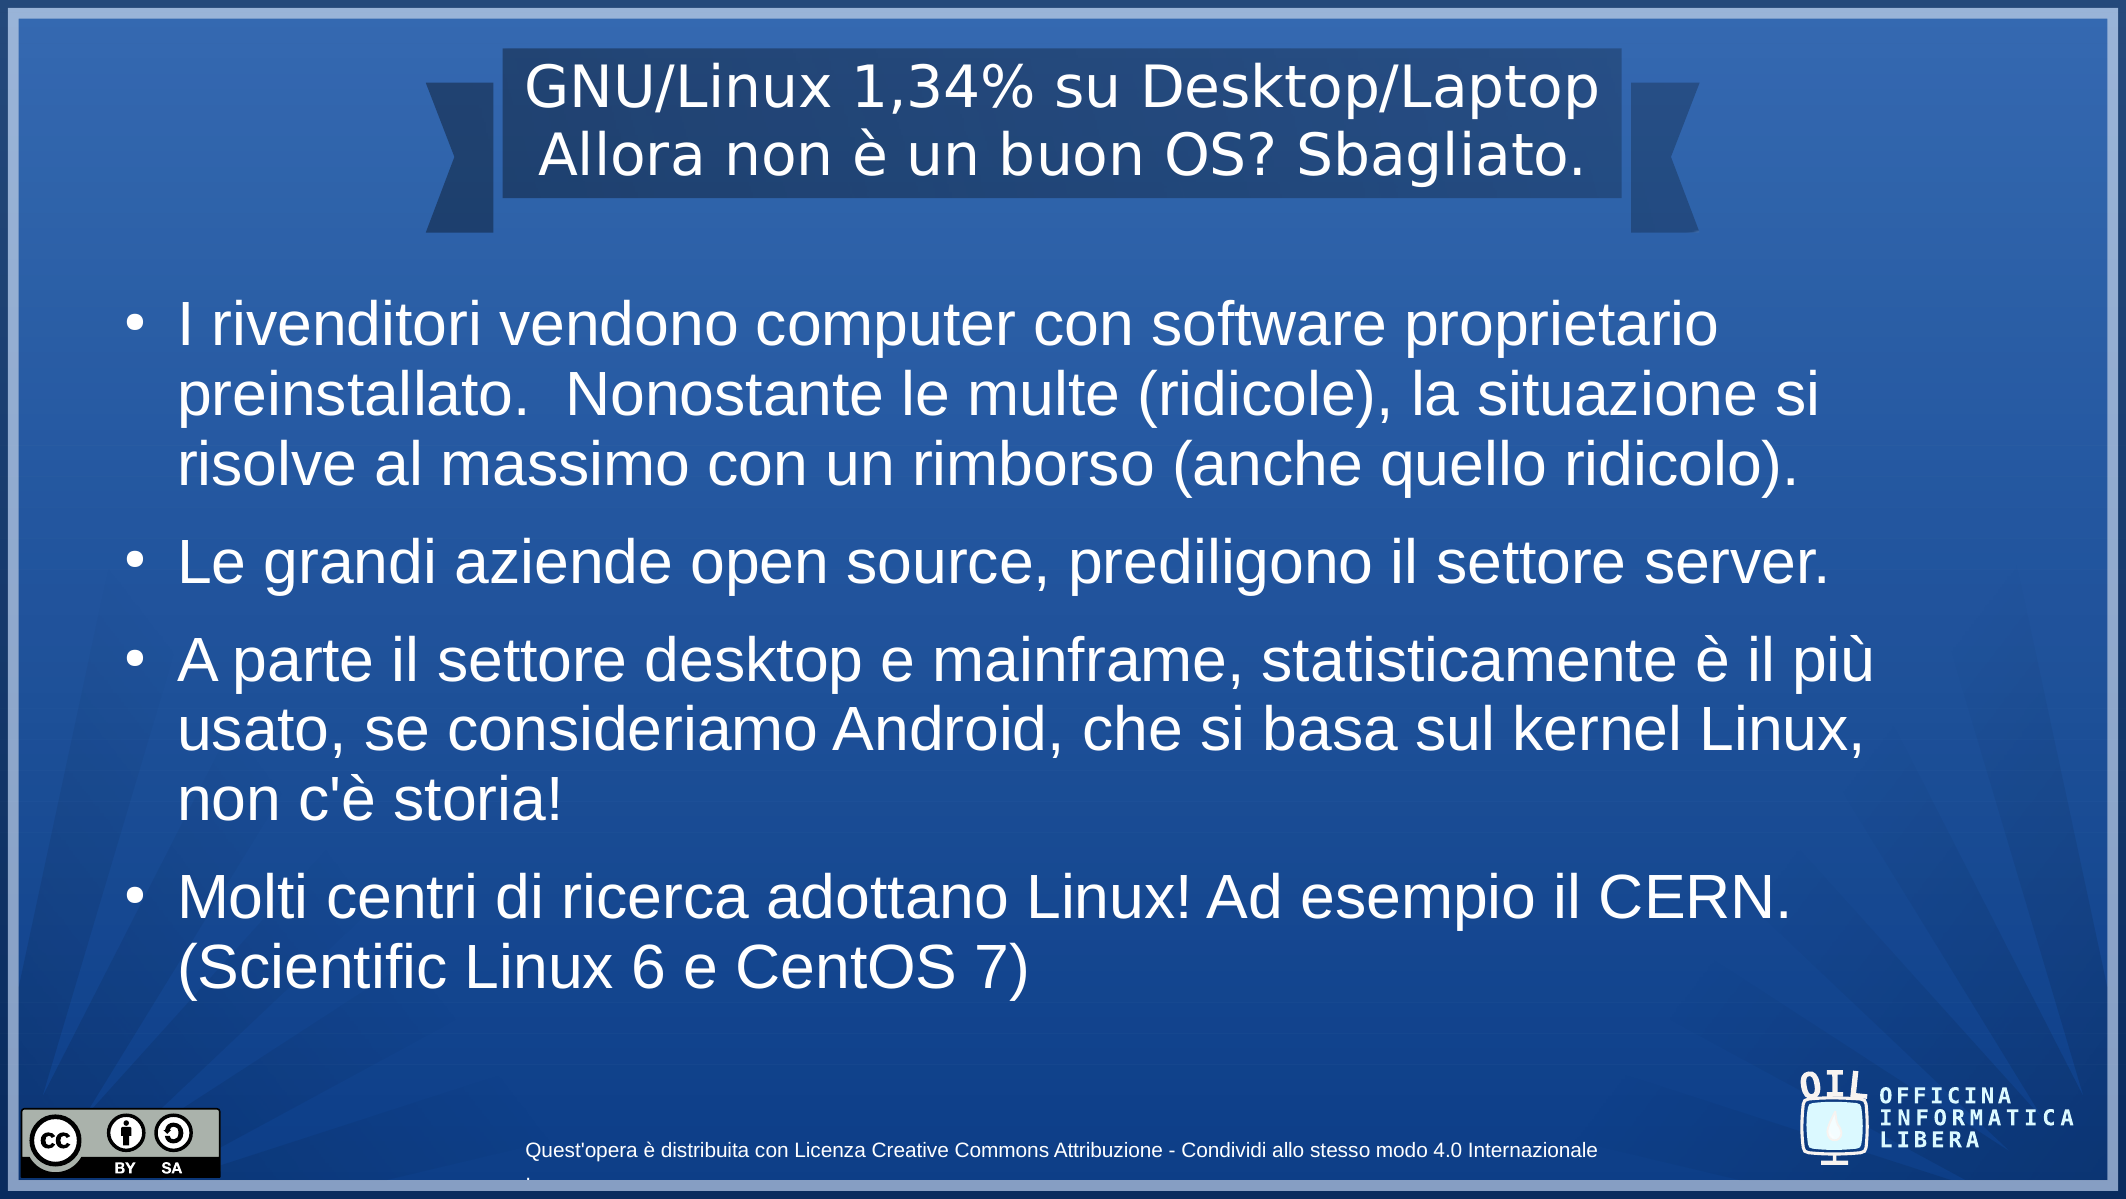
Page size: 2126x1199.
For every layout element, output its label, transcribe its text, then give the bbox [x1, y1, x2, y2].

picture [1720, 940, 2126, 1199]
picture [20, 1107, 221, 1178]
title GNU/Linux 1,34% su Desktop/Laptop Allora non è un buon OS? Sbagliato. [501, 45, 1625, 198]
text_box Quest'opera è distribuita con Licenza Creative Commons Attribuzione - Condividi allo stesso modo 4.0 Internazionale. [510, 1131, 1619, 1193]
list I rivenditori vendono computer con software proprietario preinstallato. Nonostante le multe (ridicole), la situazione si risolve al massimo con un rimborso (anche quello ridicolo). Le grandi aziende open source, prediligono il settore server. A parte il settore desktop e mainframe, statisticamente è il più usato, se consideriamo Android, che si basa sul kernel Linux, non c'è storia! Molti centri di ricerca adottano Linux! Ad esempio il CERN. (Scientific Linux 6 e CentOS 7) [106, 289, 2020, 1199]
